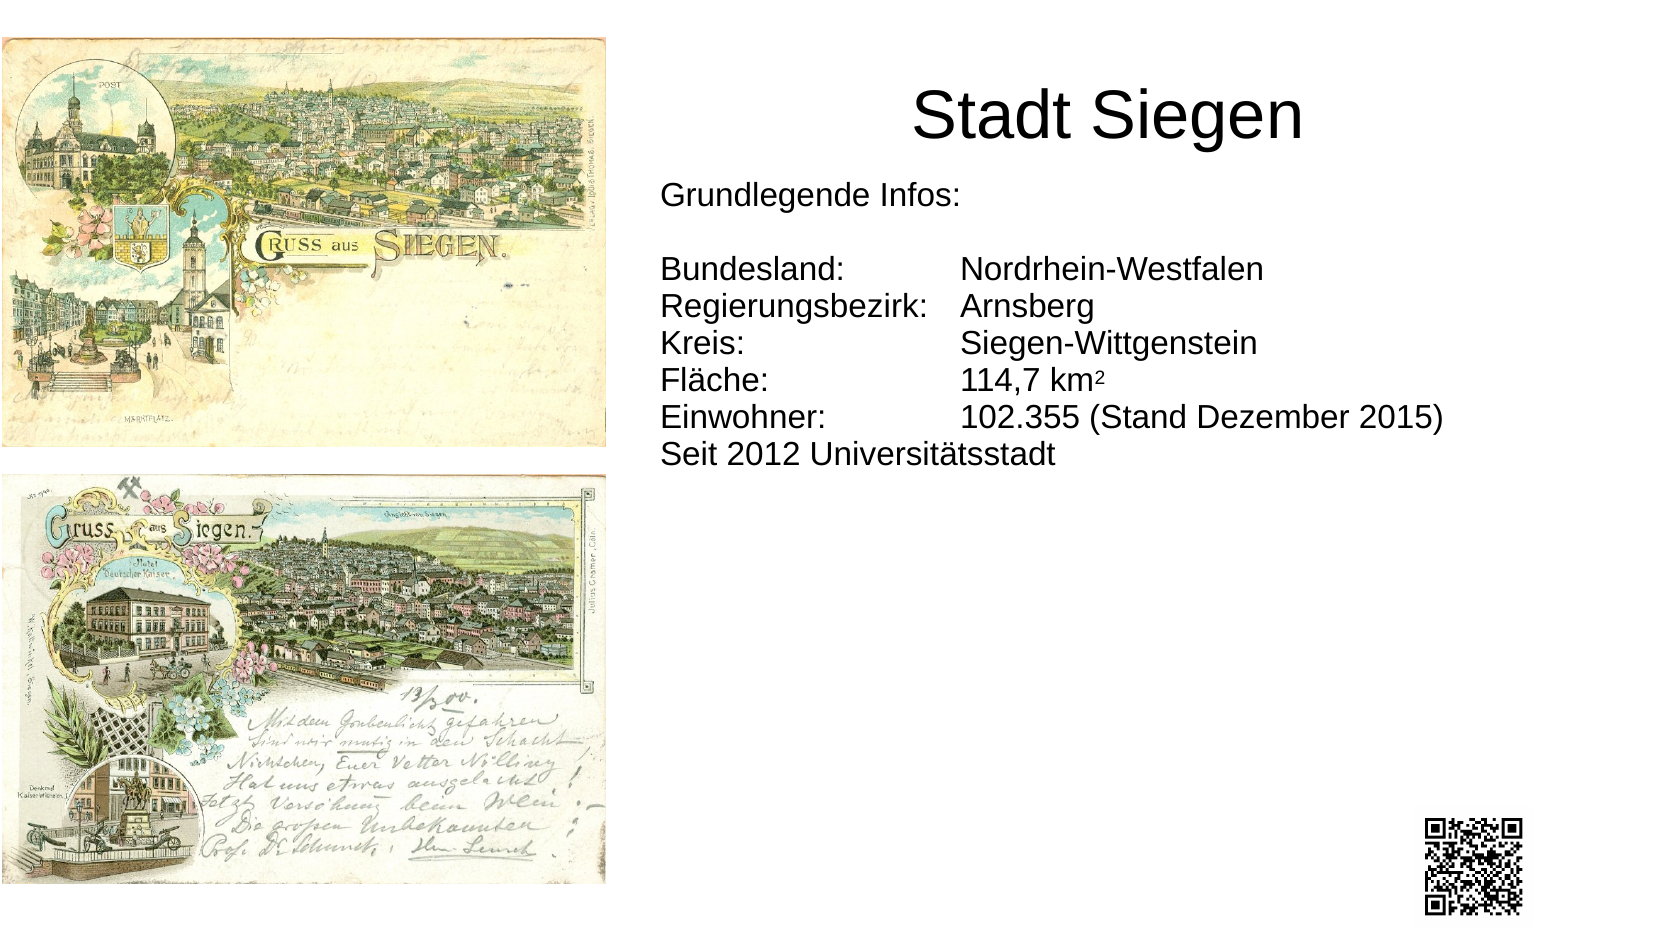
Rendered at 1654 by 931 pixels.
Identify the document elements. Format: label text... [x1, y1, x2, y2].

title Stadt Siegen [645, 37, 1571, 193]
subtitle Grundlegende Infos: Bundesland: Nordrhein-Westfalen Regierungsbezirk: Arnsberg Kreis: Siegen-Wittgenstein Fläche: 114,7 km2 Einwohner: 102.355 (Stand Dezember 2015) Seit 2012 Universitätsstadt [660, 176, 1571, 796]
picture [1413, 806, 1534, 927]
picture [2, 37, 606, 447]
picture [2, 474, 606, 884]
